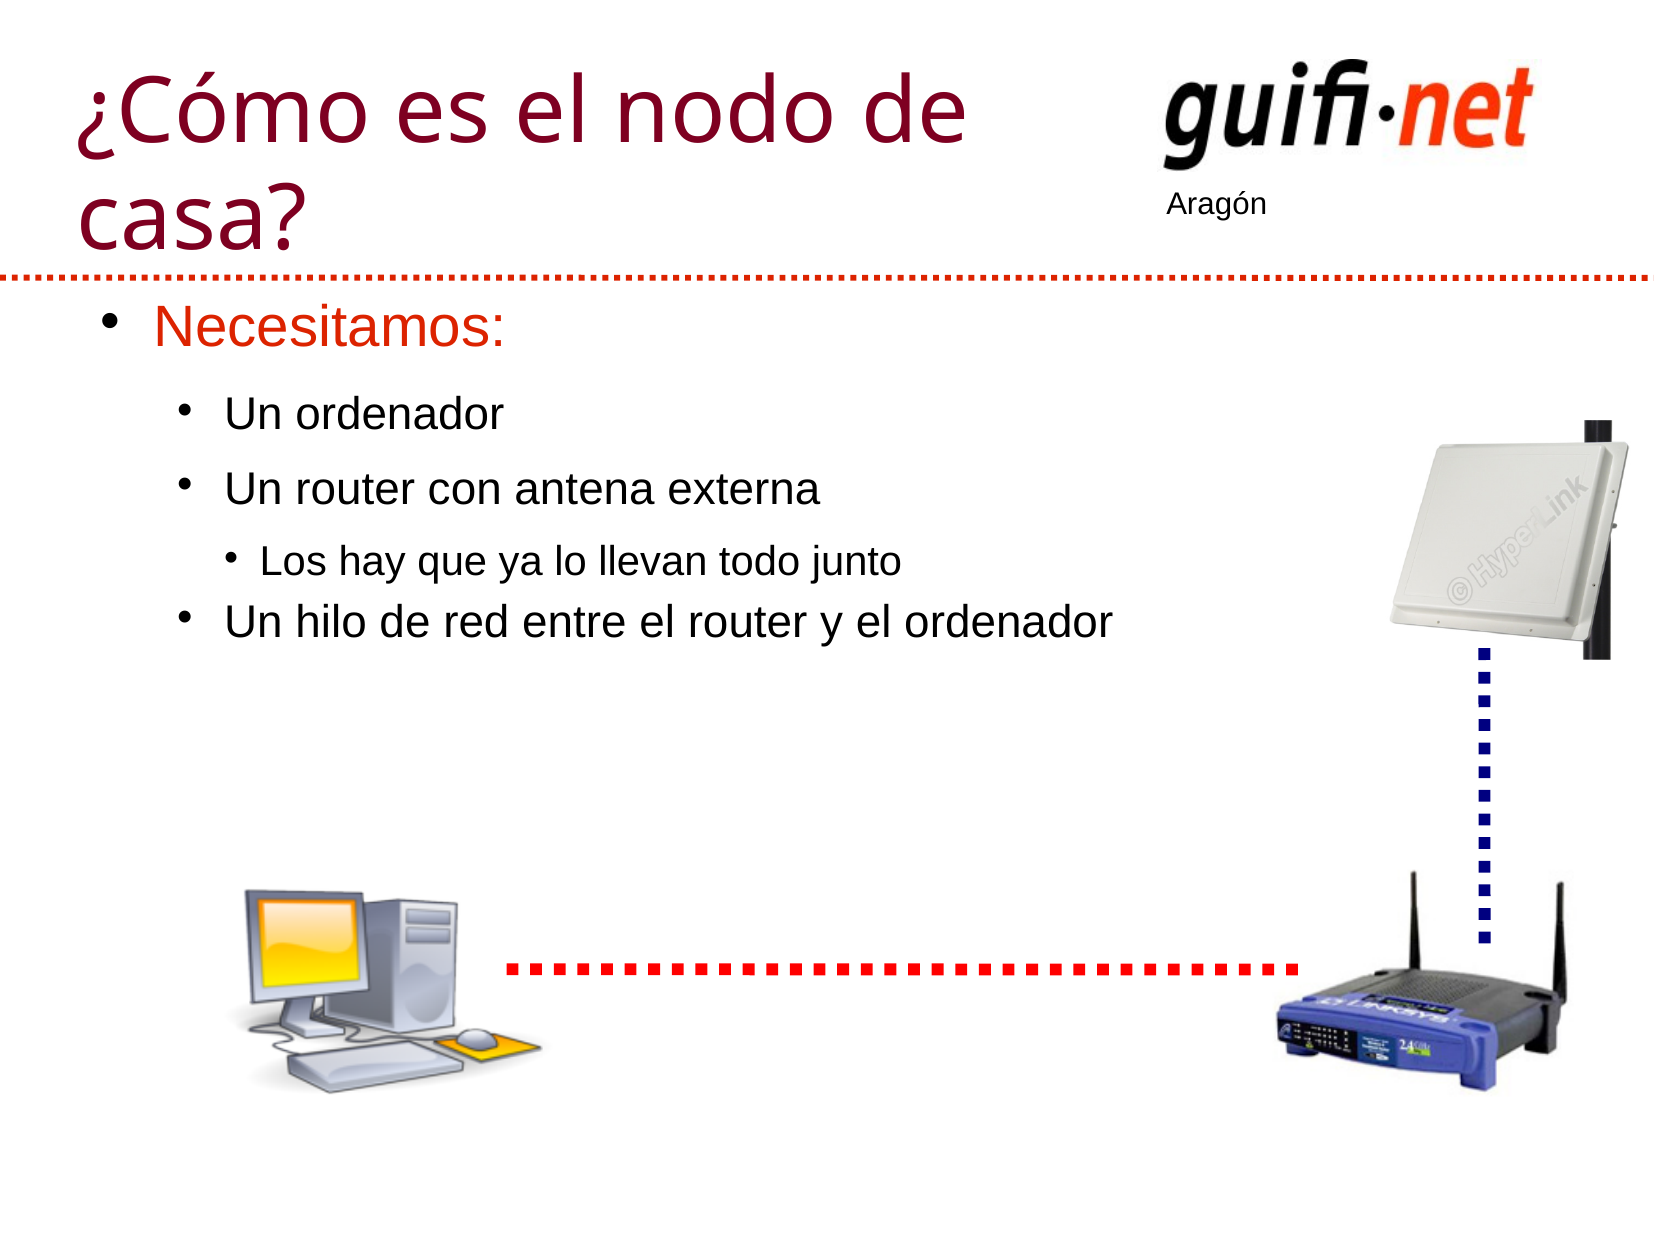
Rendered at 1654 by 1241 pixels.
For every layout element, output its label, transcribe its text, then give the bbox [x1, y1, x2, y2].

list Necesitamos: Un ordenador Un router con antena externa Los hay que ya lo llevan todo junto Un hilo de red entre el router y el ordenador [82, 290, 1571, 1109]
picture [220, 827, 558, 1148]
picture [1223, 820, 1630, 1142]
title ¿Cómo es el nodo de casa? [76, 53, 1093, 272]
picture [1157, 59, 1542, 172]
picture [1381, 420, 1654, 660]
